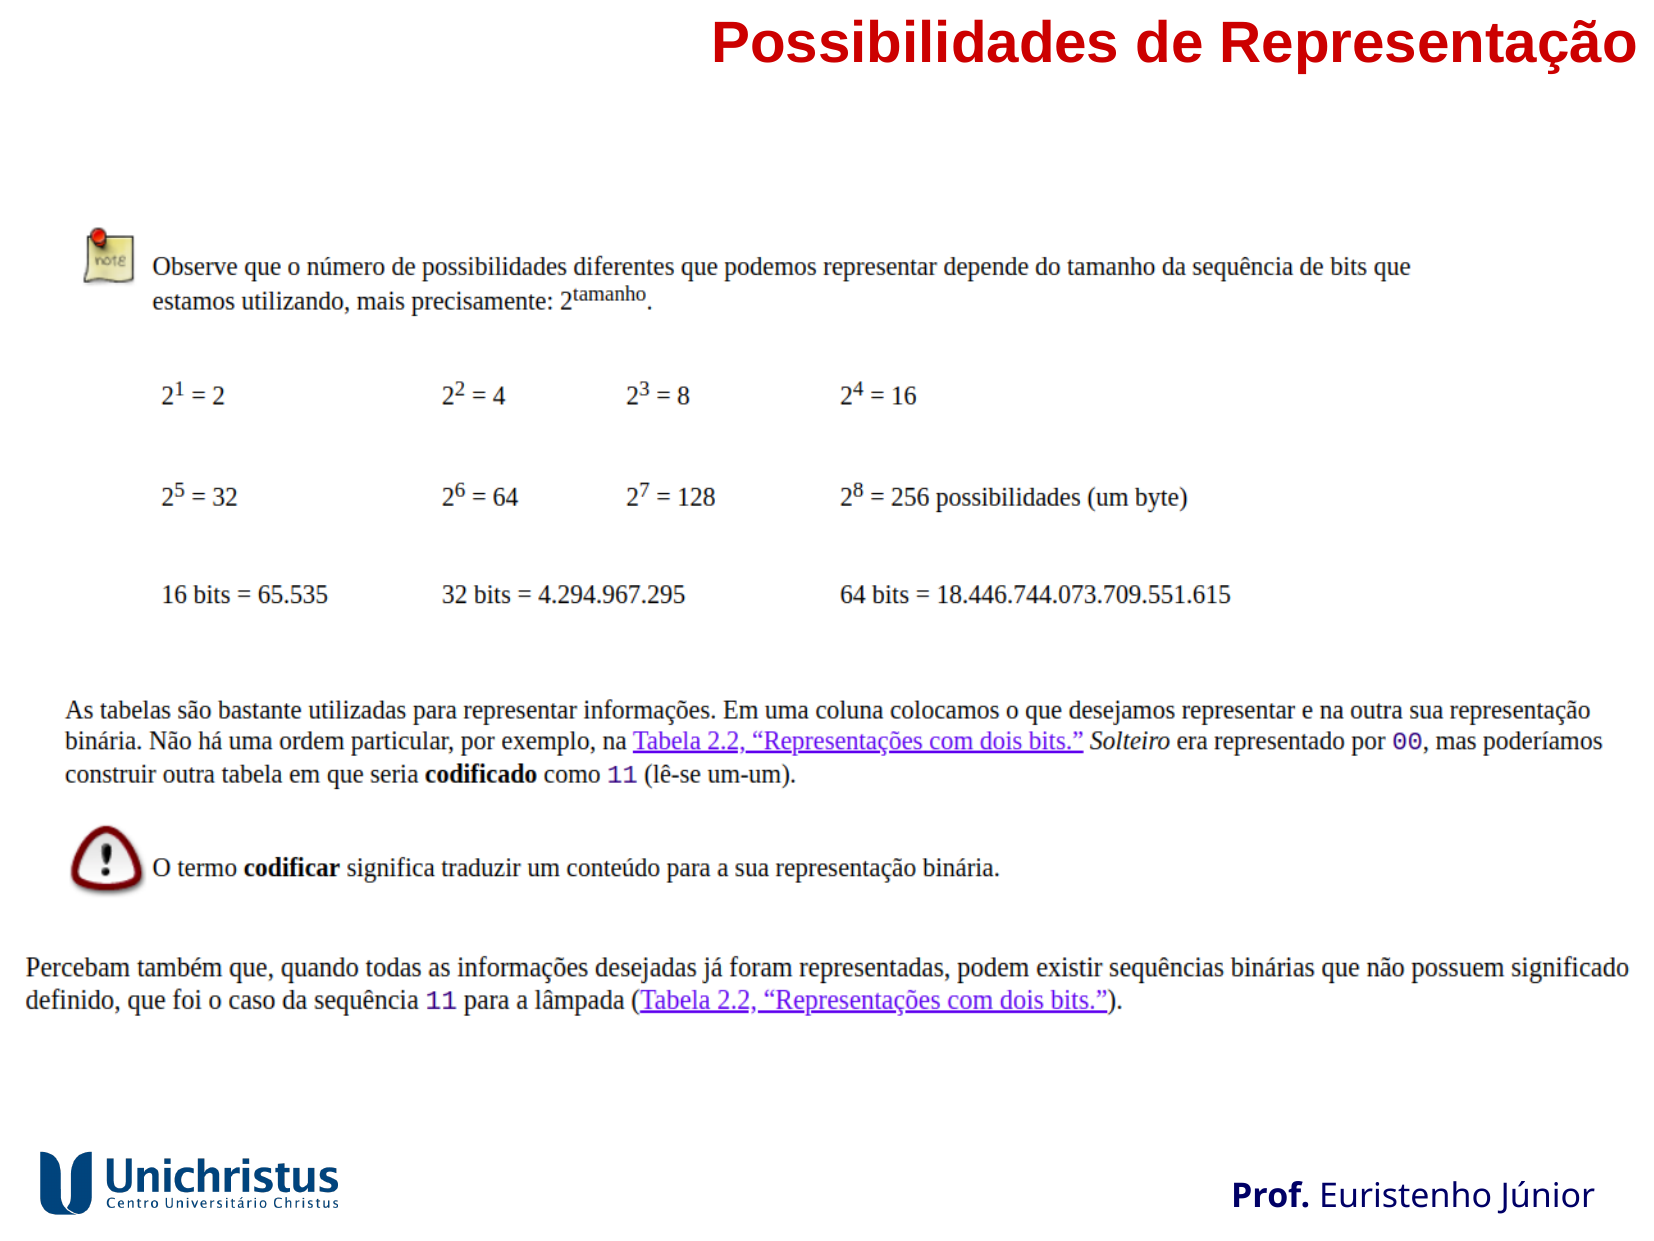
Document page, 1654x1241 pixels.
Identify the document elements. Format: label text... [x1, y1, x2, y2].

text_box Prof. Euristenho Júnior [1216, 1163, 1654, 1224]
picture [17, 944, 1636, 1020]
text_box Possibilidades de Representação [696, 2, 1654, 83]
picture [35, 220, 1614, 911]
picture [35, 1148, 343, 1217]
